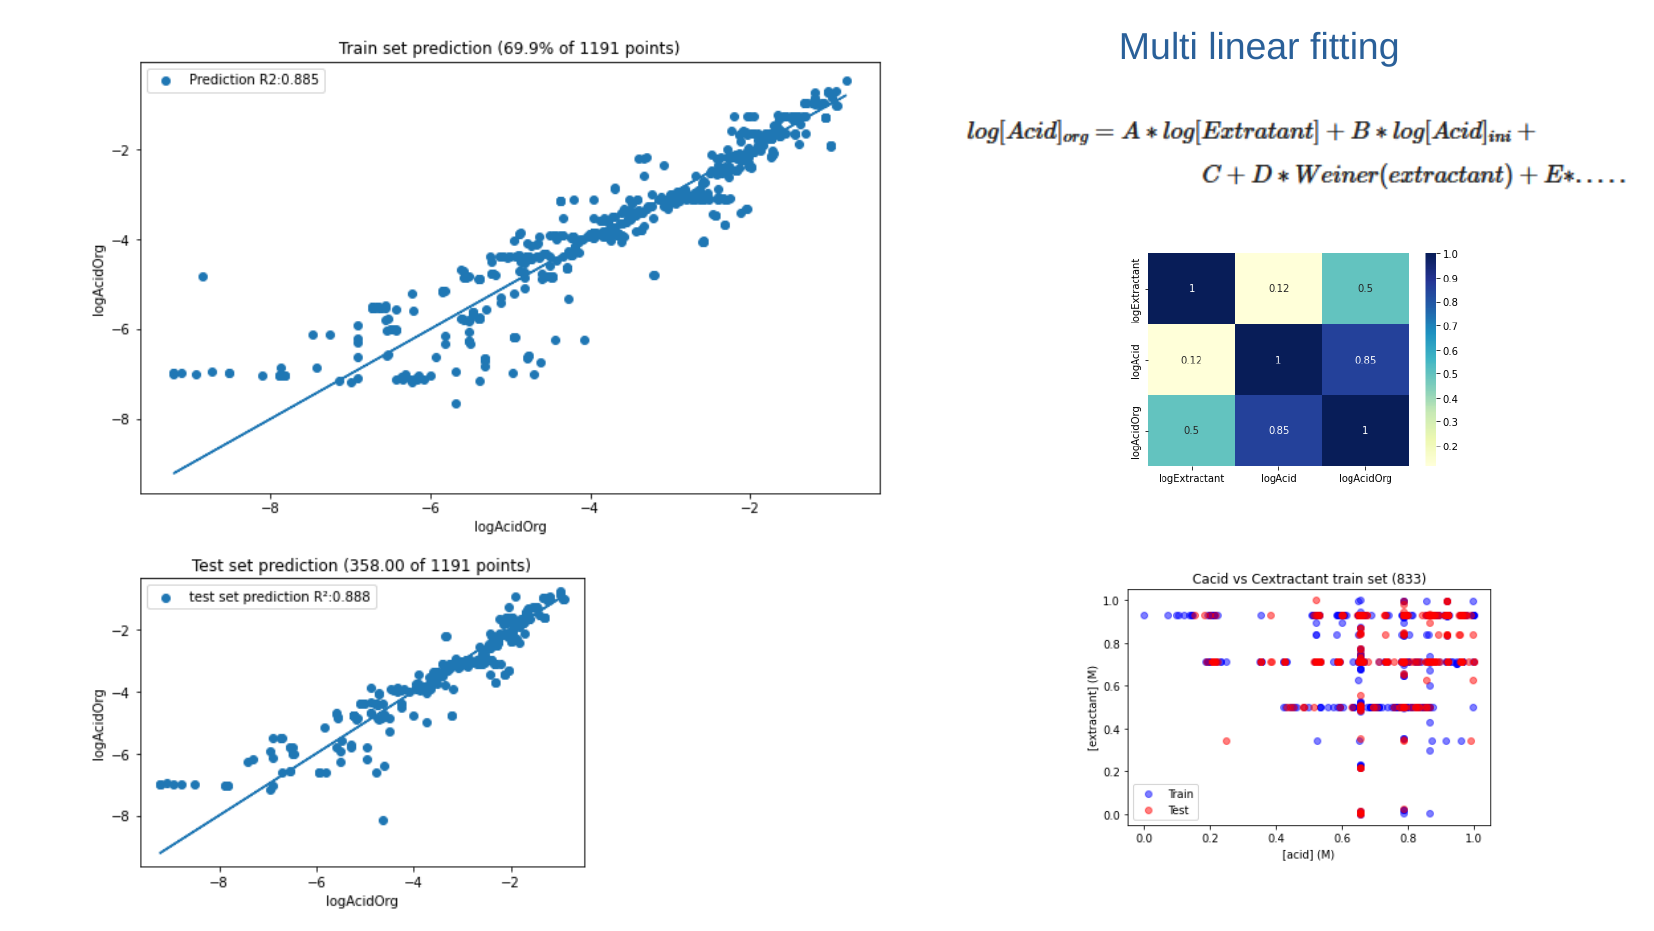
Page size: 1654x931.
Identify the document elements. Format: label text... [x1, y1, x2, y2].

picture [90, 25, 901, 918]
picture [957, 109, 1638, 199]
text_box Multi linear fitting [1104, 18, 1426, 76]
picture [1080, 562, 1501, 863]
picture [1125, 240, 1463, 488]
